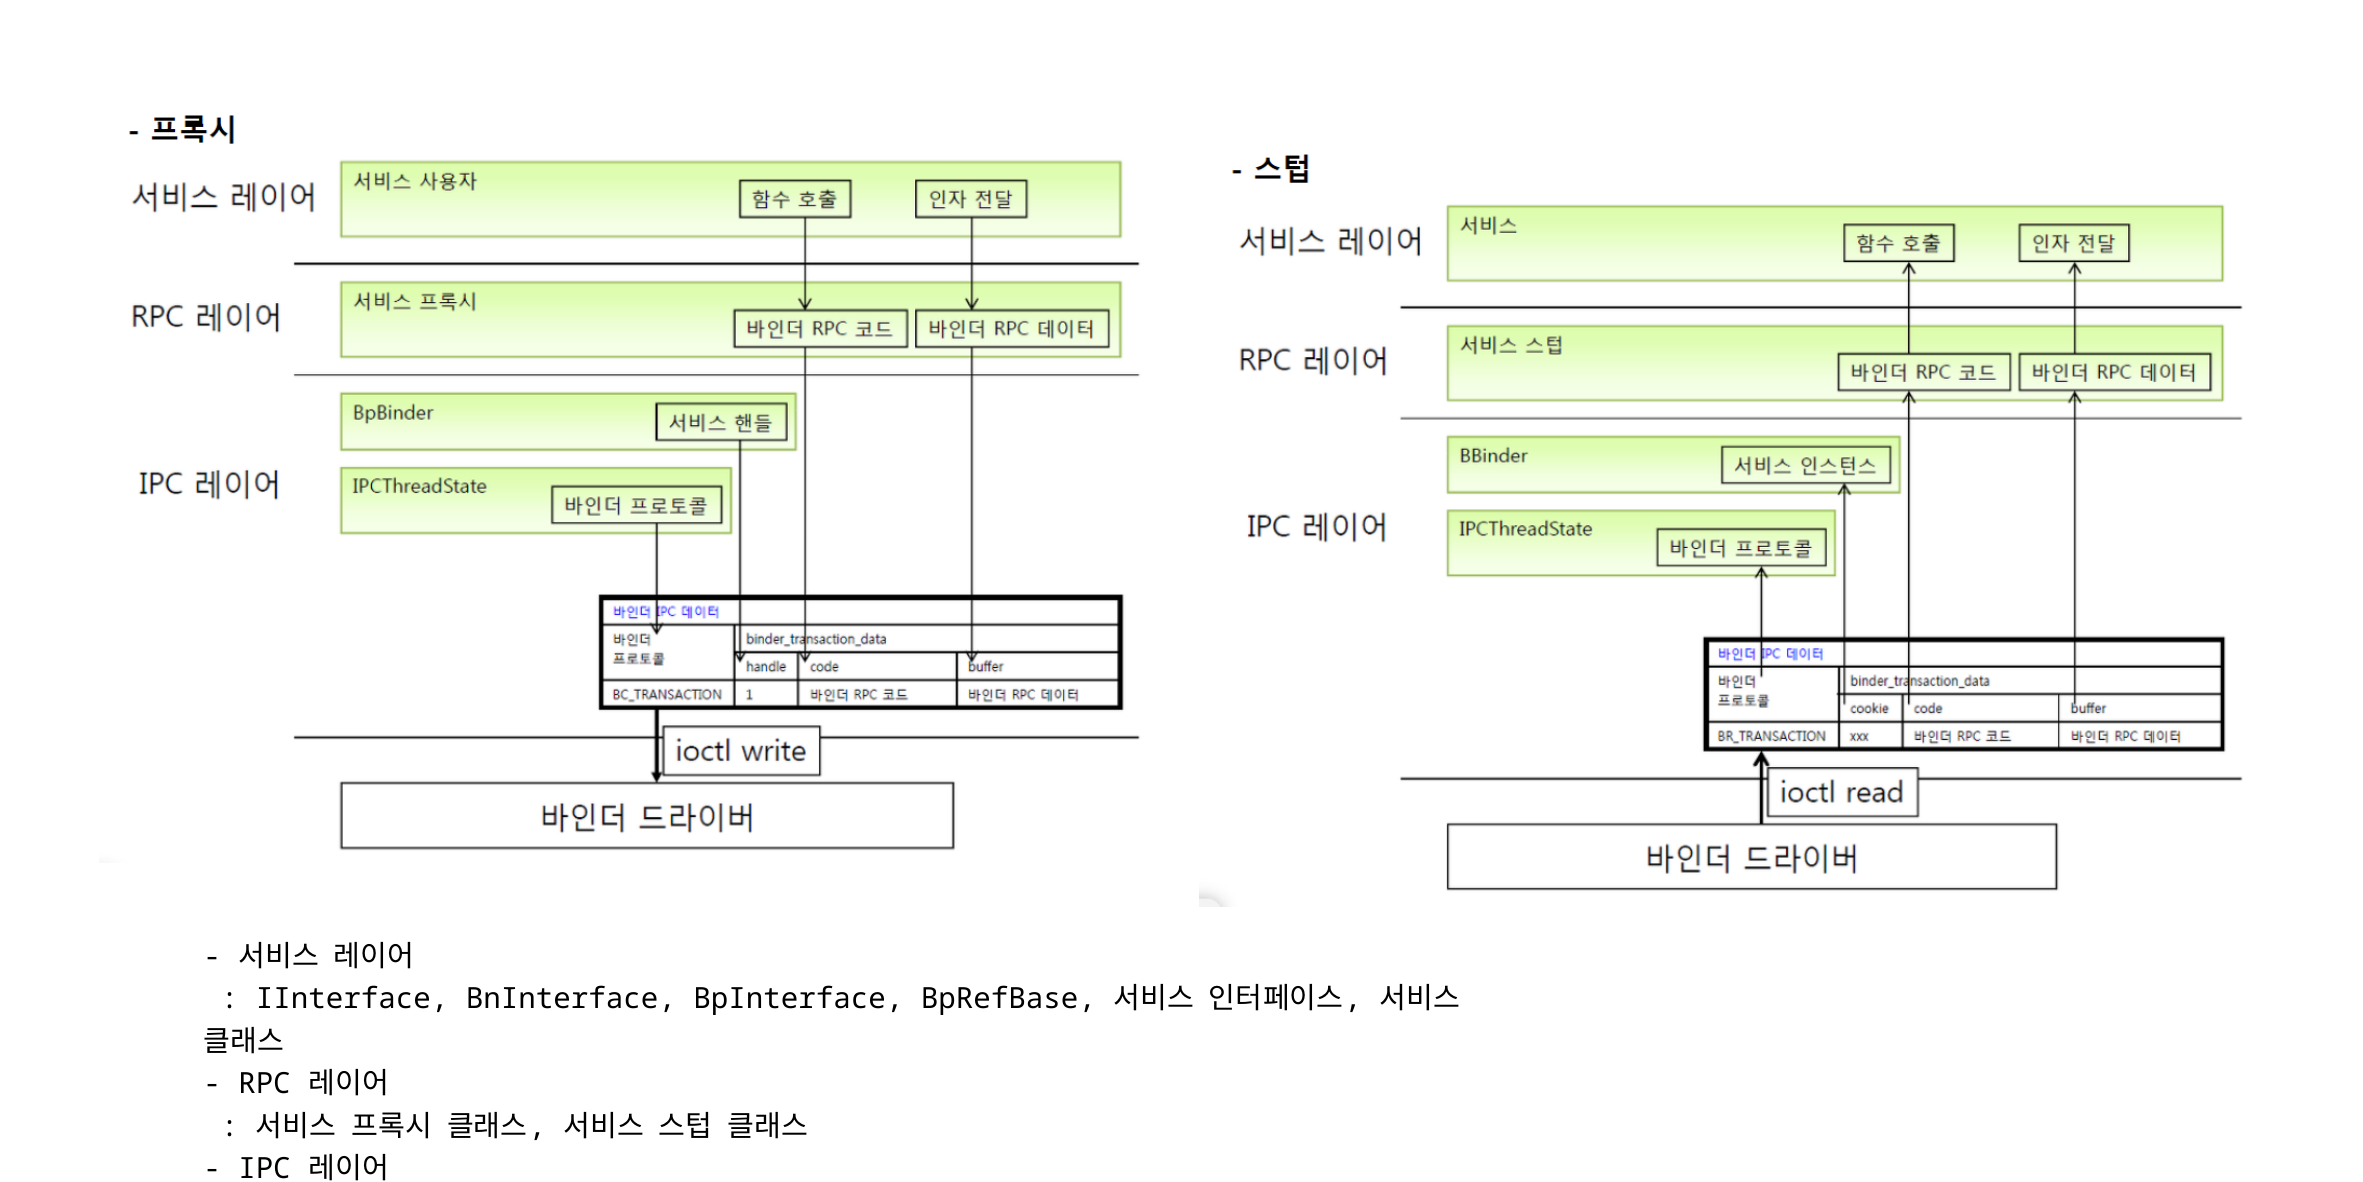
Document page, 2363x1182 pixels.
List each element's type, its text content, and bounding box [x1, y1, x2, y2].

picture [99, 103, 1186, 863]
picture [1199, 141, 2297, 907]
text_box - 서비스 레이어 : IInterface, BnInterface, BpInterface, BpRefBase, 서비스 인터페이스, 서비스 클래스 - RPC 레이어 : 서비스 프록시 클래스, 서비스 스텁 클래스 - IPC 레이어 : BBinder, BpBinder, IPCThreadState, ProcessState, Parcel [188, 924, 1521, 1145]
